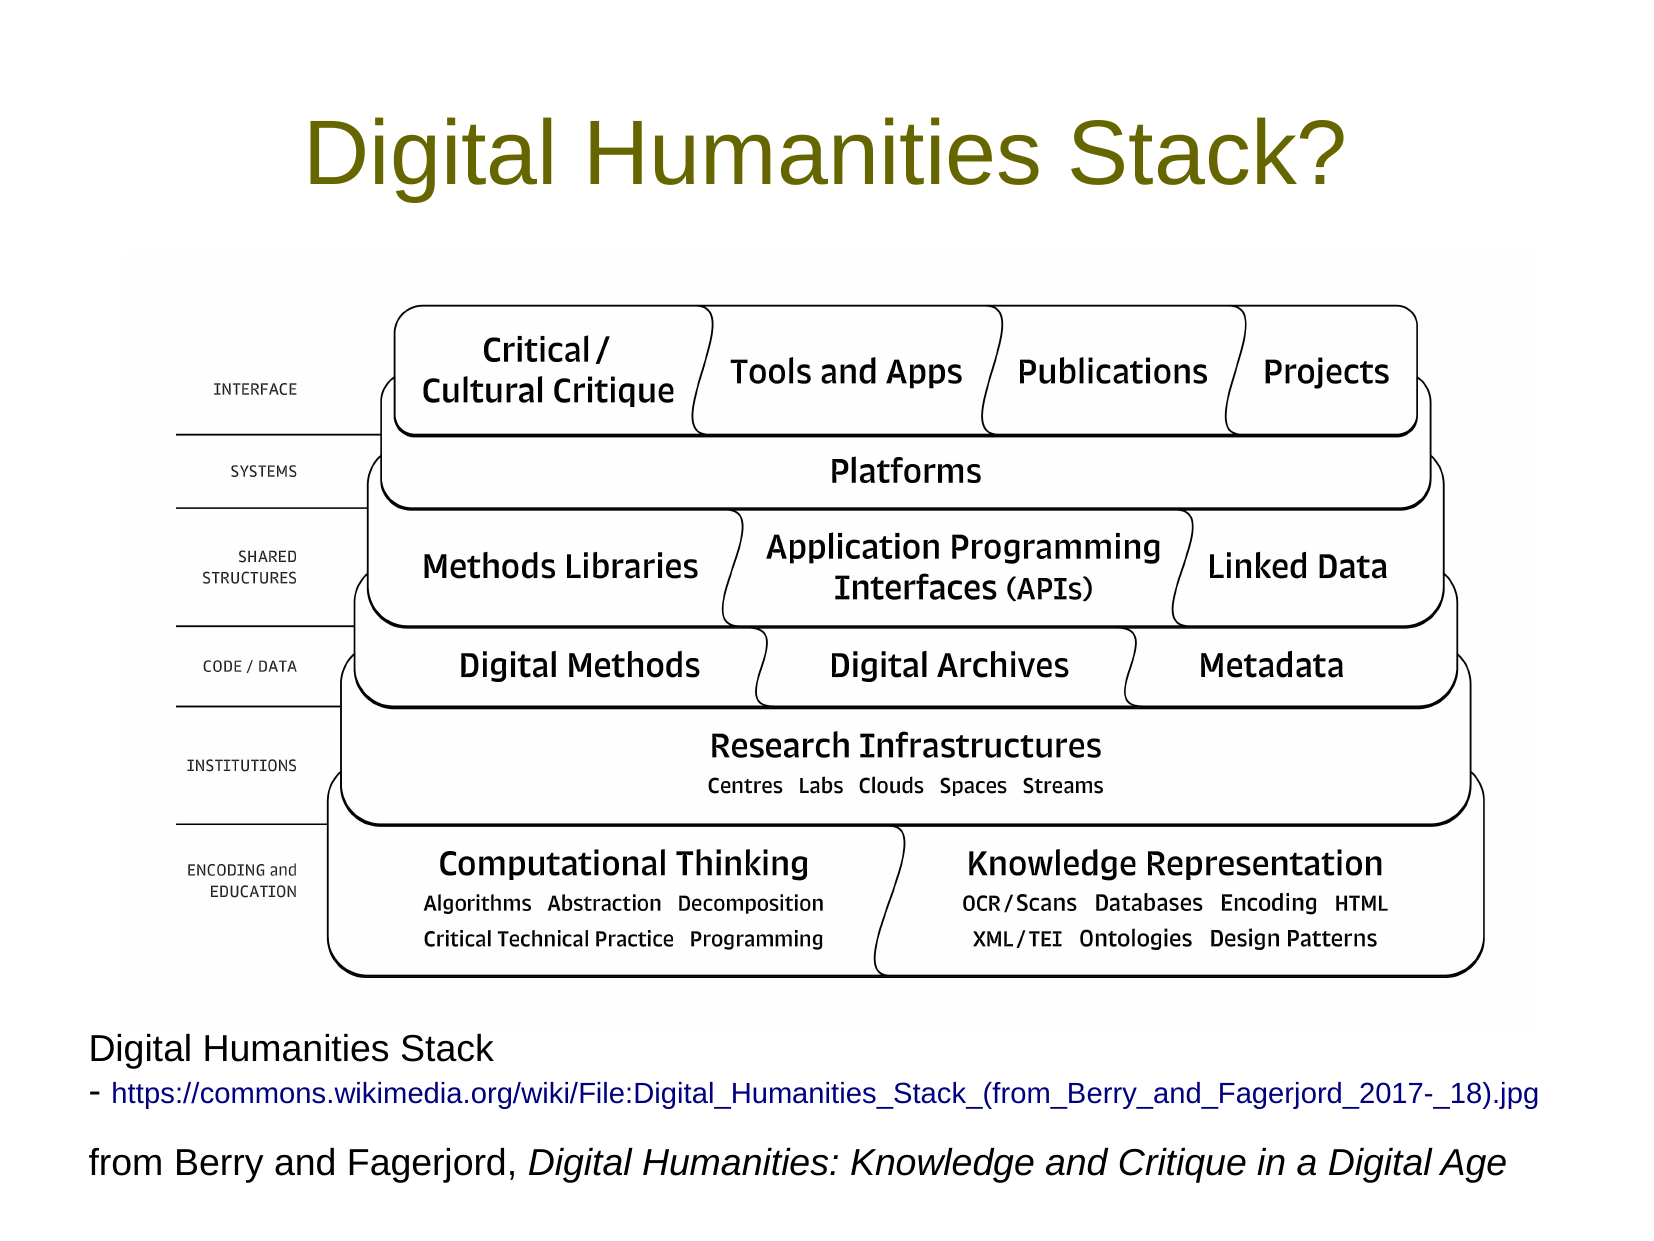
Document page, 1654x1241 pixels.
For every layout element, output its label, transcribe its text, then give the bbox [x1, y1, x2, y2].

picture [124, 252, 1536, 1029]
list Digital Humanities Stack - https://commons.wikimedia.org/wiki/File:Digital_Humanities_Stack_(from_Berry_and_Fagerjord_2017-_18).jpg from Berry and Fagerjord, Digital Humanities: Knowledge and Critique in a Digital Age [88, 1027, 1577, 1229]
title Digital Humanities Stack? [82, 49, 1571, 257]
